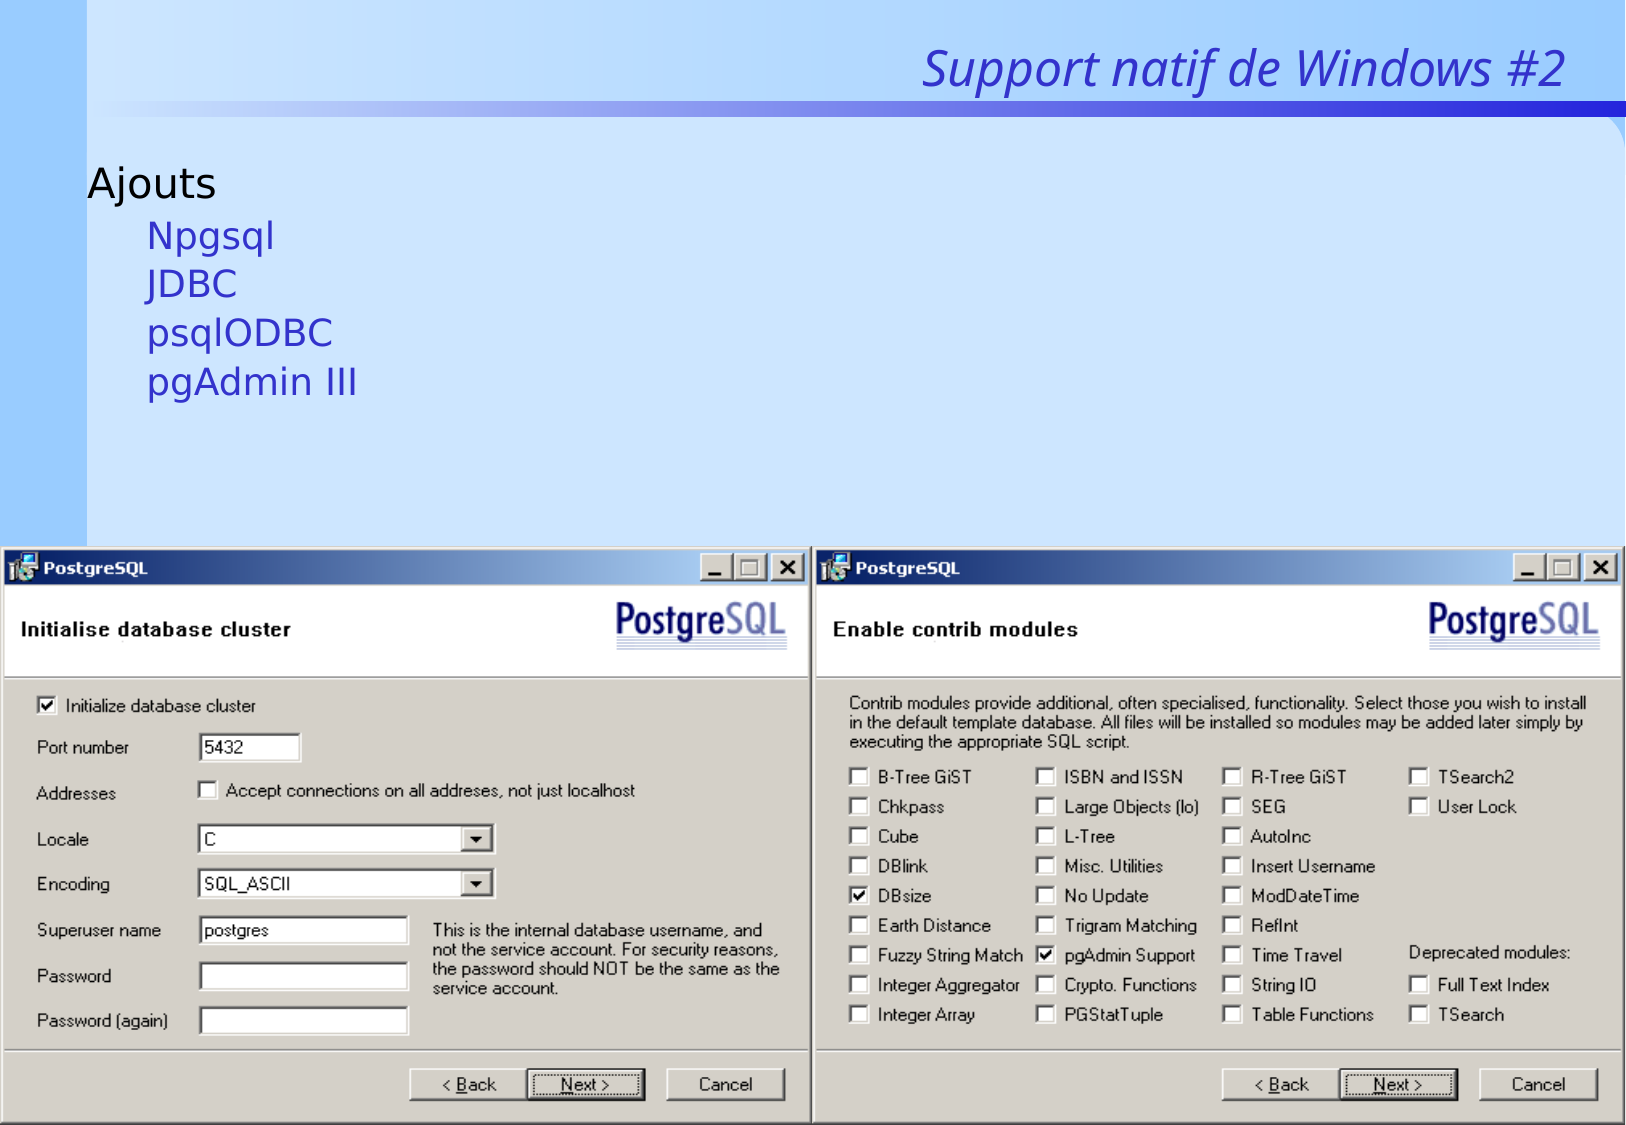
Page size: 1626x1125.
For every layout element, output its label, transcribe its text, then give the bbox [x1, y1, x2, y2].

list Ajouts Npgsql JDBC psqlODBC pgAdmin III [86, 159, 1520, 546]
picture [0, 546, 1626, 1125]
title Support natif de Windows #2 [172, 0, 1567, 134]
